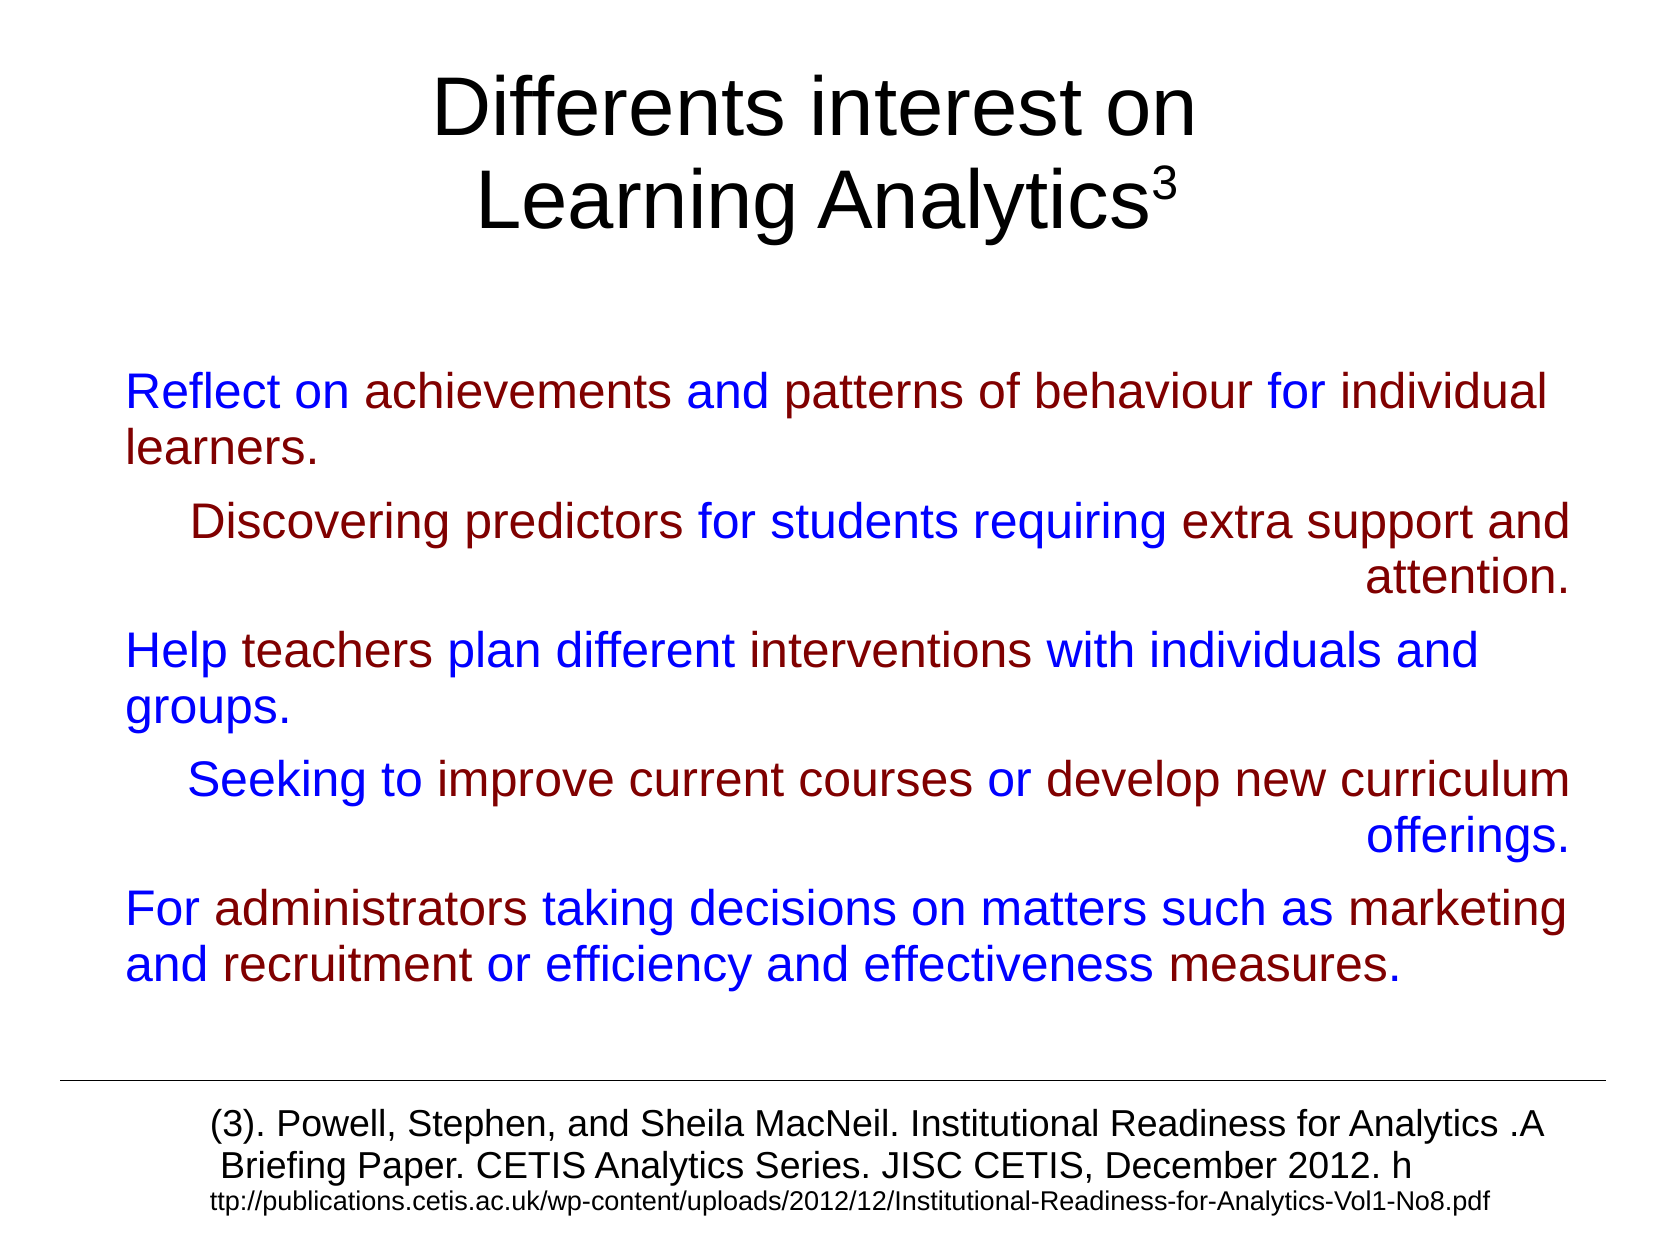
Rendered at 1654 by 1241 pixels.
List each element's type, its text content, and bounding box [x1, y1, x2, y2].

list Reflect on achievements and patterns of behaviour for individual learners. Discovering predictors for students requiring extra support and attention. Help teachers plan different interventions with individuals and groups. Seeking to improve current courses or develop new curriculum offerings. For administrators taking decisions on matters such as marketing and recruitment or efficiency and effectiveness measures. [82, 290, 1571, 1010]
title Differents interest on Learning Analytics3 [82, 49, 1571, 257]
text_box (3). Powell, Stephen, and Sheila MacNeil. Institutional Readiness for Analytics .A Briefing Paper. CETIS Analytics Series. JISC CETIS, December 2012. h ttp://publications.cetis.ac.uk/wp-content/uploads/2012/12/Institutional-Readiness-for-Analytics-Vol1-No8.pdf [195, 1095, 1563, 1225]
